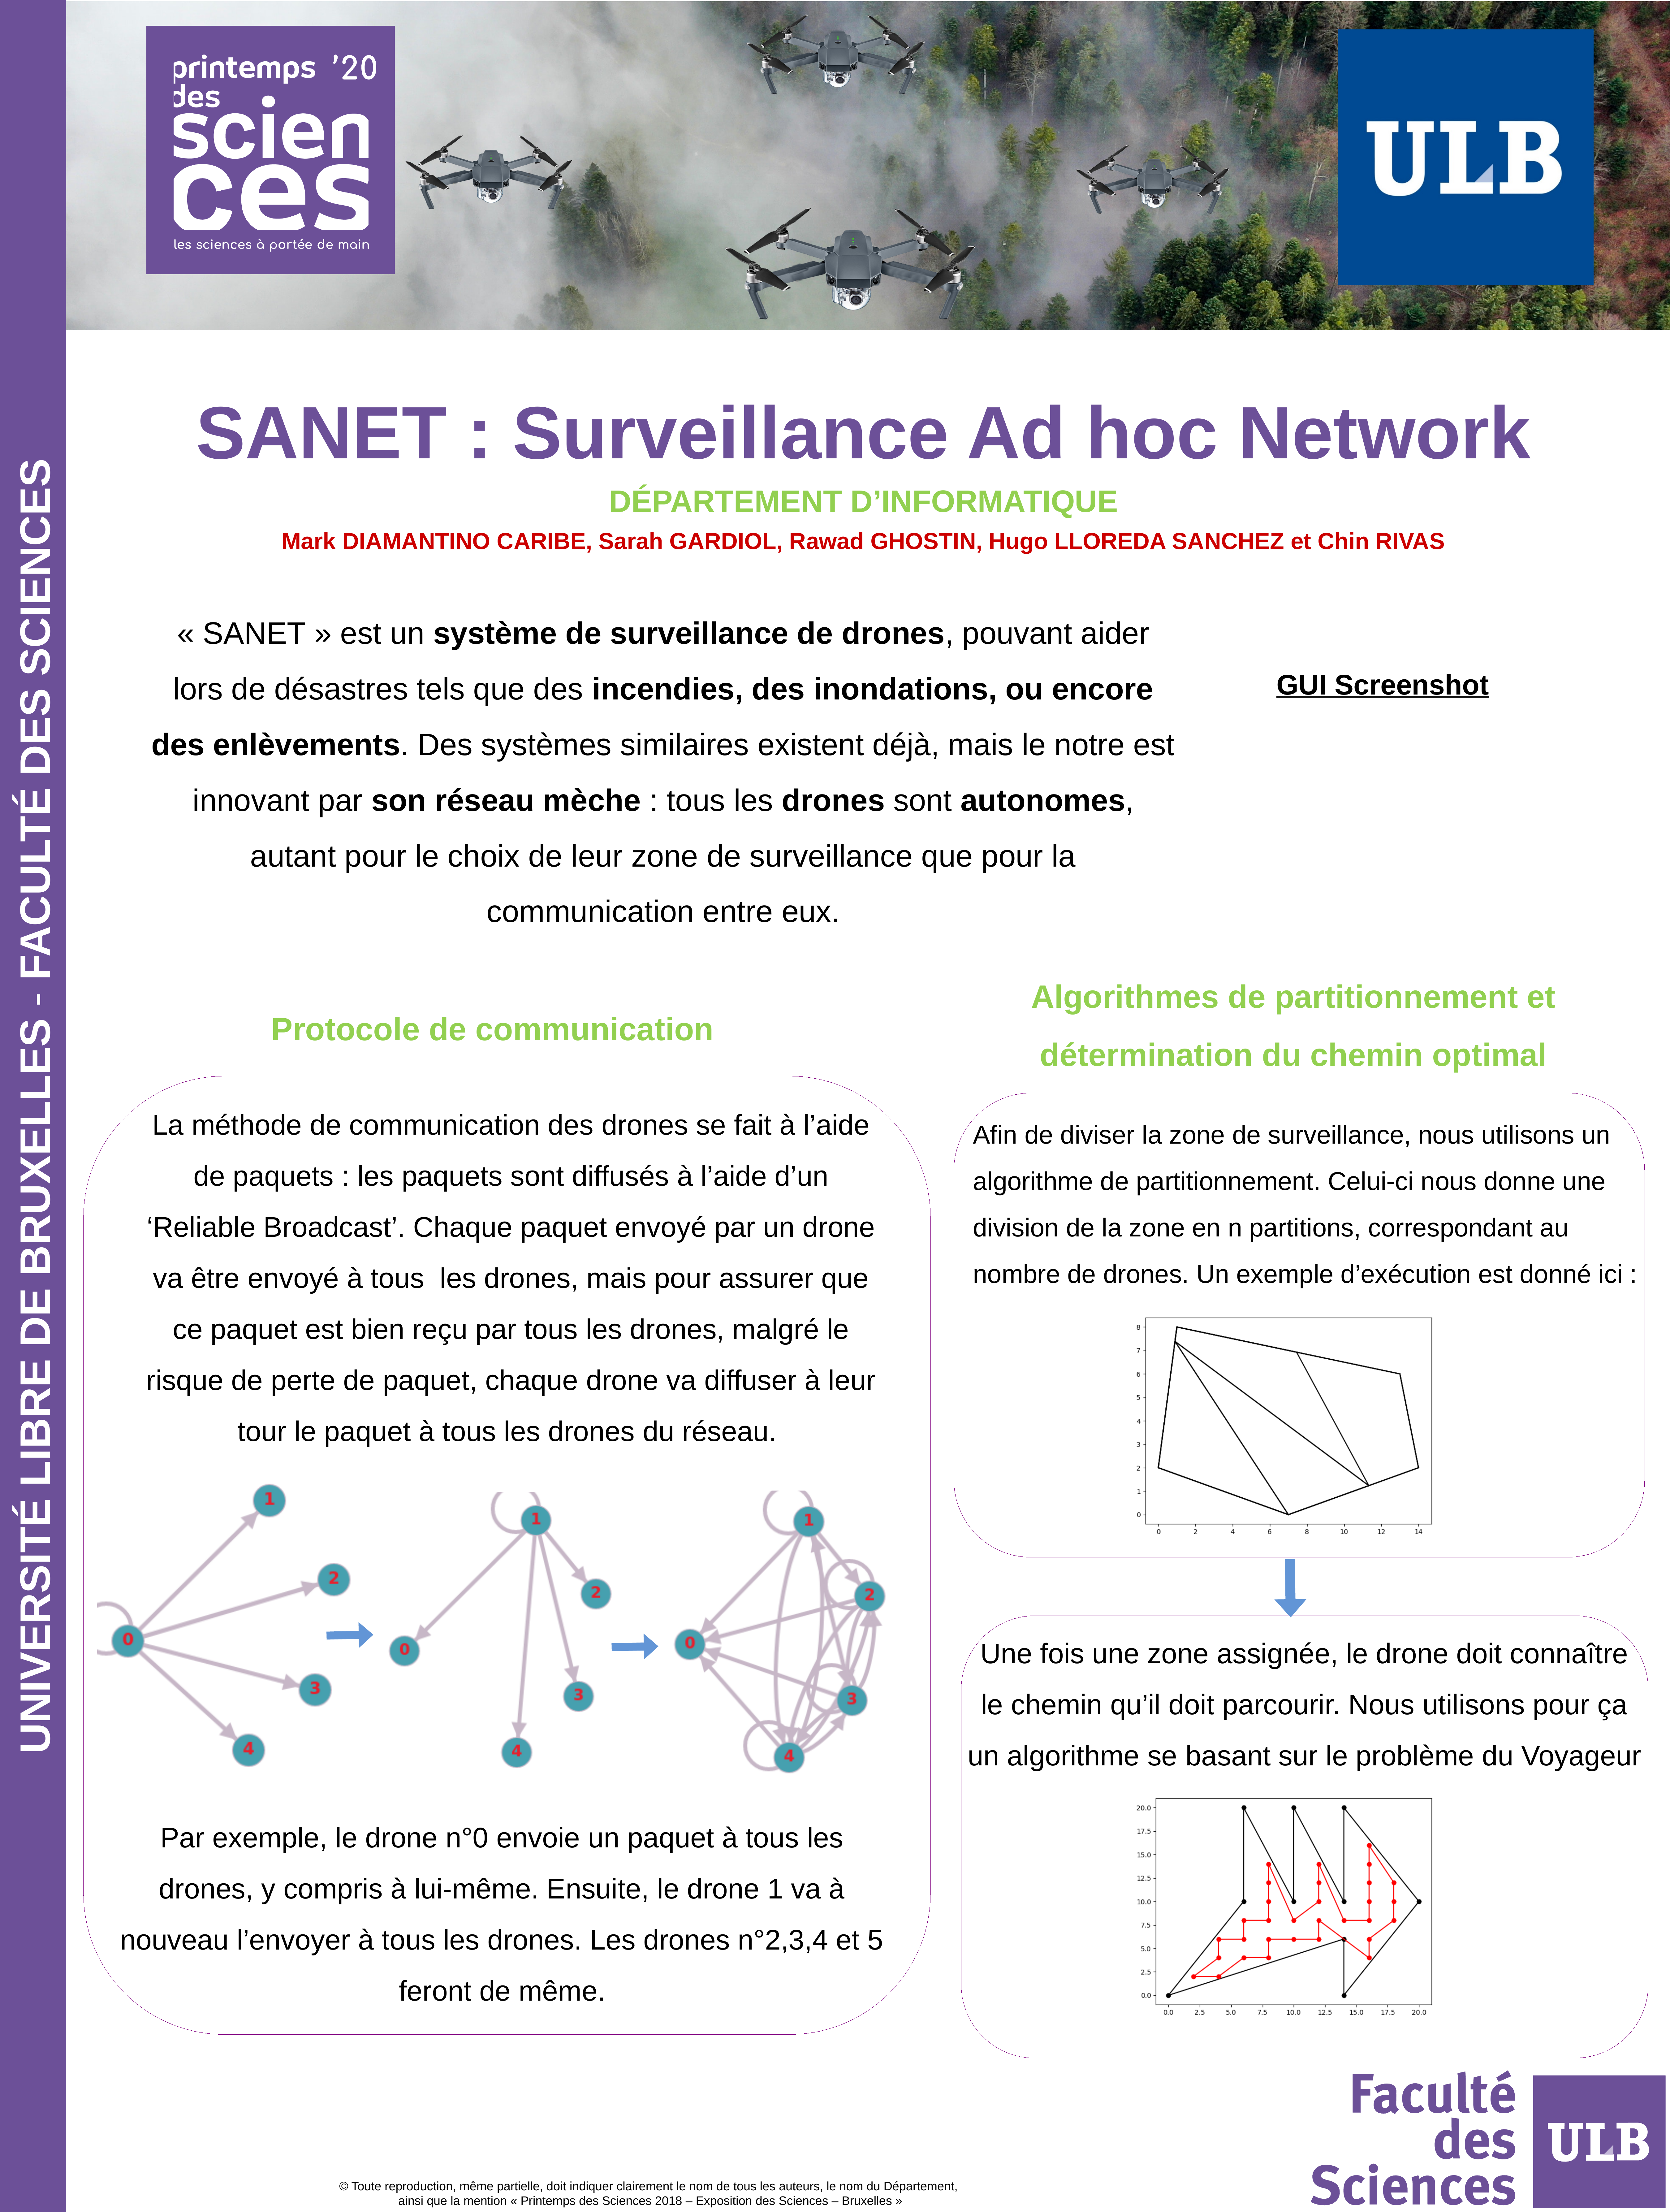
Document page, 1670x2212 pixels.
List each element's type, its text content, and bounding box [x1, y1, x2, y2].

text_box GUI Screenshot [1272, 647, 1619, 703]
text_box « SANET » est un système de surveillance de drones, pouvant aider lors de désastres tels que des incendies, des inondations, ou encore des enlèvements. Des systèmes similaires existent déjà, mais le notre est innovant par son réseau mèche : tous les drones sont autonomes, autant pour le choix de leur zone de surveillance que pour la communication entre eux. [146, 592, 1180, 931]
picture [1306, 2062, 1522, 2212]
picture [97, 1470, 903, 1789]
text_box UNIVERSITÉ LIBRE DE BRUXELLES - FACULTÉ DES SCIENCES [0, 0, 66, 2212]
text_box Algorithmes de partitionnement et détermination du chemin optimal [1016, 954, 1572, 1075]
picture [1533, 2075, 1666, 2208]
text_box © Toute reproduction, même partielle, doit indiquer clairement le nom de tous les auteurs, le nom du Département, ainsi que la mention « Printemps des Sciences 2018 – Exposition des Sciences – Bruxelles » [93, 2176, 1208, 2212]
picture [1129, 1791, 1439, 2024]
picture [66, 1, 1670, 330]
text_box Par exemple, le drone n°0 envoie un paquet à tous les drones, y compris à lui-même. Ensuite, le drone 1 va à nouveau l’envoyer à tous les drones. Les drones n°2,3,4 et 5 feront de même. [109, 1800, 895, 2043]
text_box Une fois une zone assignée, le drone doit connaître le chemin qu’il doit parcourir. Nous utilisons pour ça un algorithme se basant sur le problème du Voyageur de Commerce. [961, 1616, 1648, 1876]
text_box Afin de diviser la zone de surveillance, nous utilisons un algorithme de partitionnement. Celui-ci nous donne une division de la zone en n partitions, correspondant au nombre de drones. Un exemple d’exécution est donné ici : [968, 1100, 1656, 1291]
text_box Protocole de communication [267, 986, 753, 1049]
text_box SANET : Surveillance Ad hoc Network DÉPARTEMENT D’INFORMATIQUE Mark DIAMANTINO CARIBE, Sarah GARDIOL, Rawad GHOSTIN, Hugo LLOREDA SANCHEZ et Chin RIVAS [103, 382, 1624, 513]
picture [1129, 1310, 1439, 1543]
text_box La méthode de communication des drones se fait à l’aide de paquets : les paquets sont diffusés à l’aide d’un ‘Reliable Broadcast’. Chaque paquet envoyé par un drone va être envoyé à tous les drones, mais pour assurer que ce paquet est bien reçu par tous les drones, malgré le risque de perte de paquet, chaque drone va diffuser à leur tour le paquet à tous les drones du réseau. [139, 1087, 884, 1449]
picture [1272, 1557, 1309, 1619]
